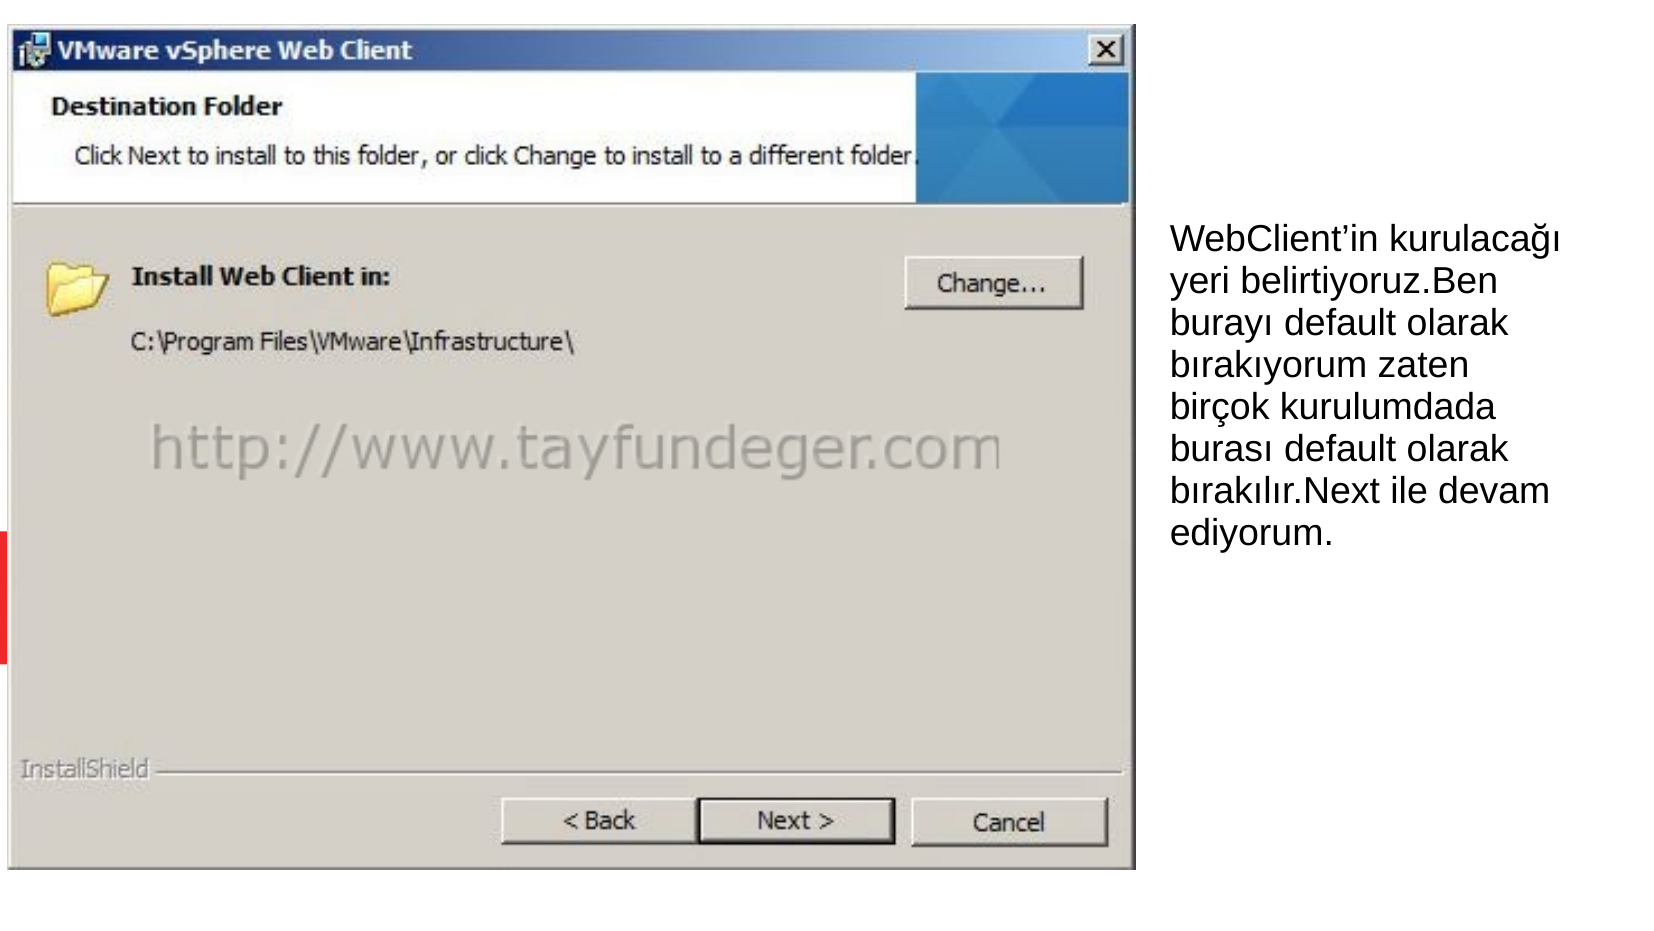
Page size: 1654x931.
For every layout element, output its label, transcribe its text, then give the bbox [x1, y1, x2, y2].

picture [7, 24, 1136, 871]
text_box WebClient’in kurulacağı yeri belirtiyoruz.Ben burayı default olarak bırakıyorum zaten birçok kurulumdada burası default olarak bırakılır.Next ile devam ediyorum. [1155, 210, 1591, 599]
